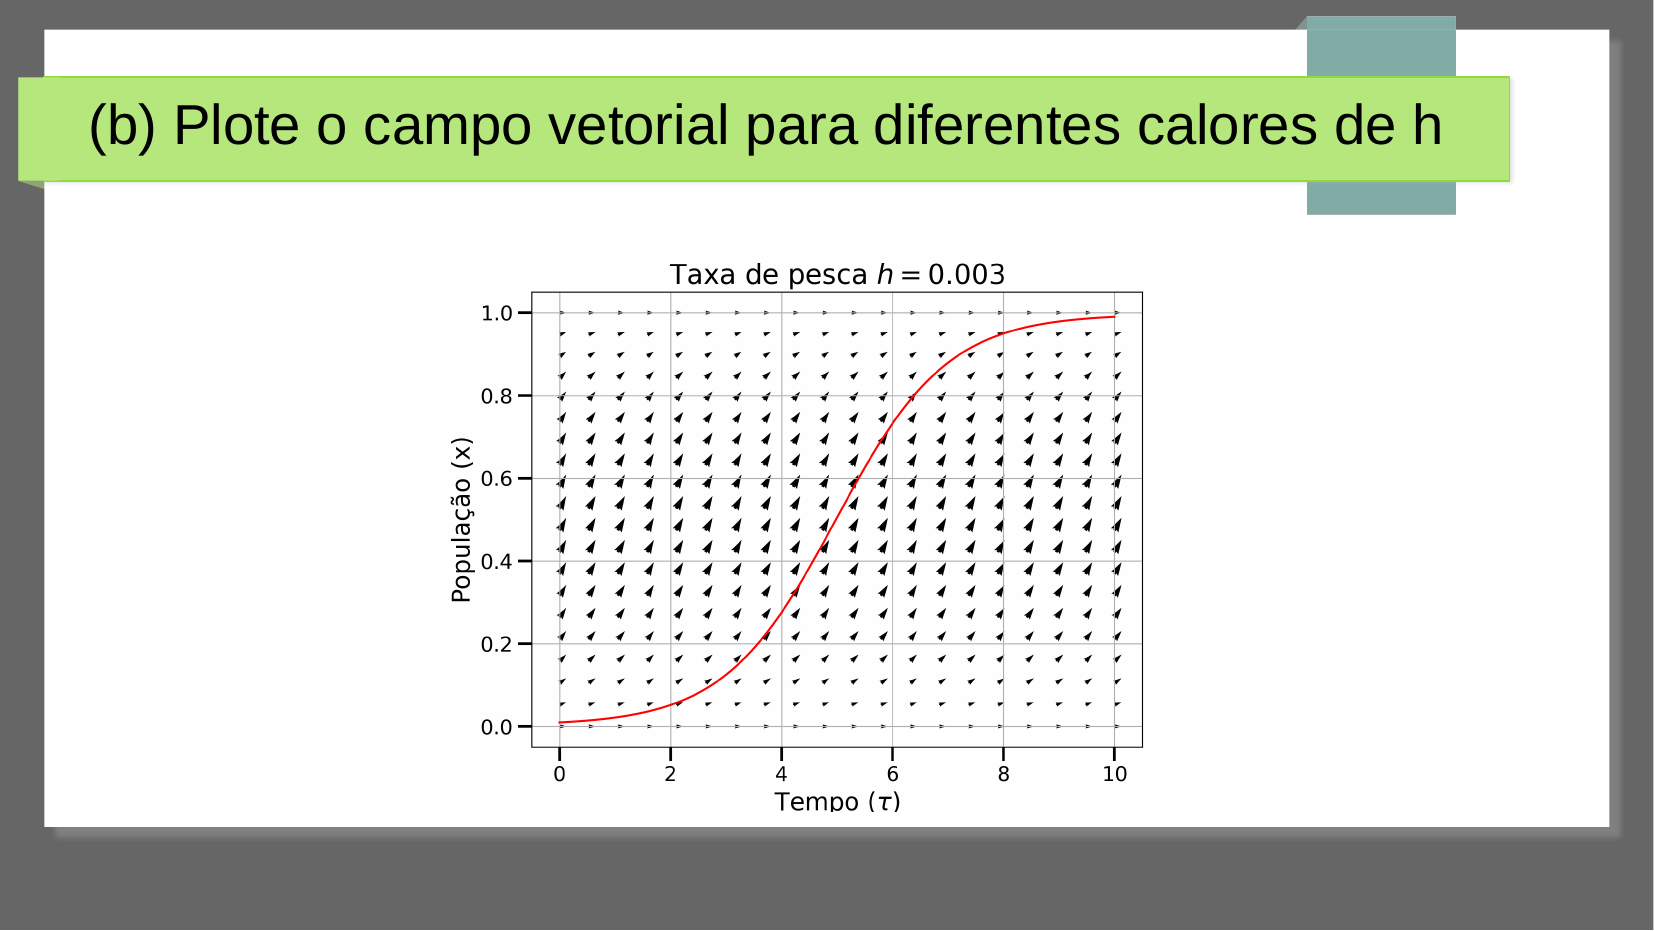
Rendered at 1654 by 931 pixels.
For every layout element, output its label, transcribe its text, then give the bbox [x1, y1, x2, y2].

picture [433, 221, 1221, 813]
title (b) Plote o campo vetorial para diferentes calores de h [88, 73, 1506, 178]
